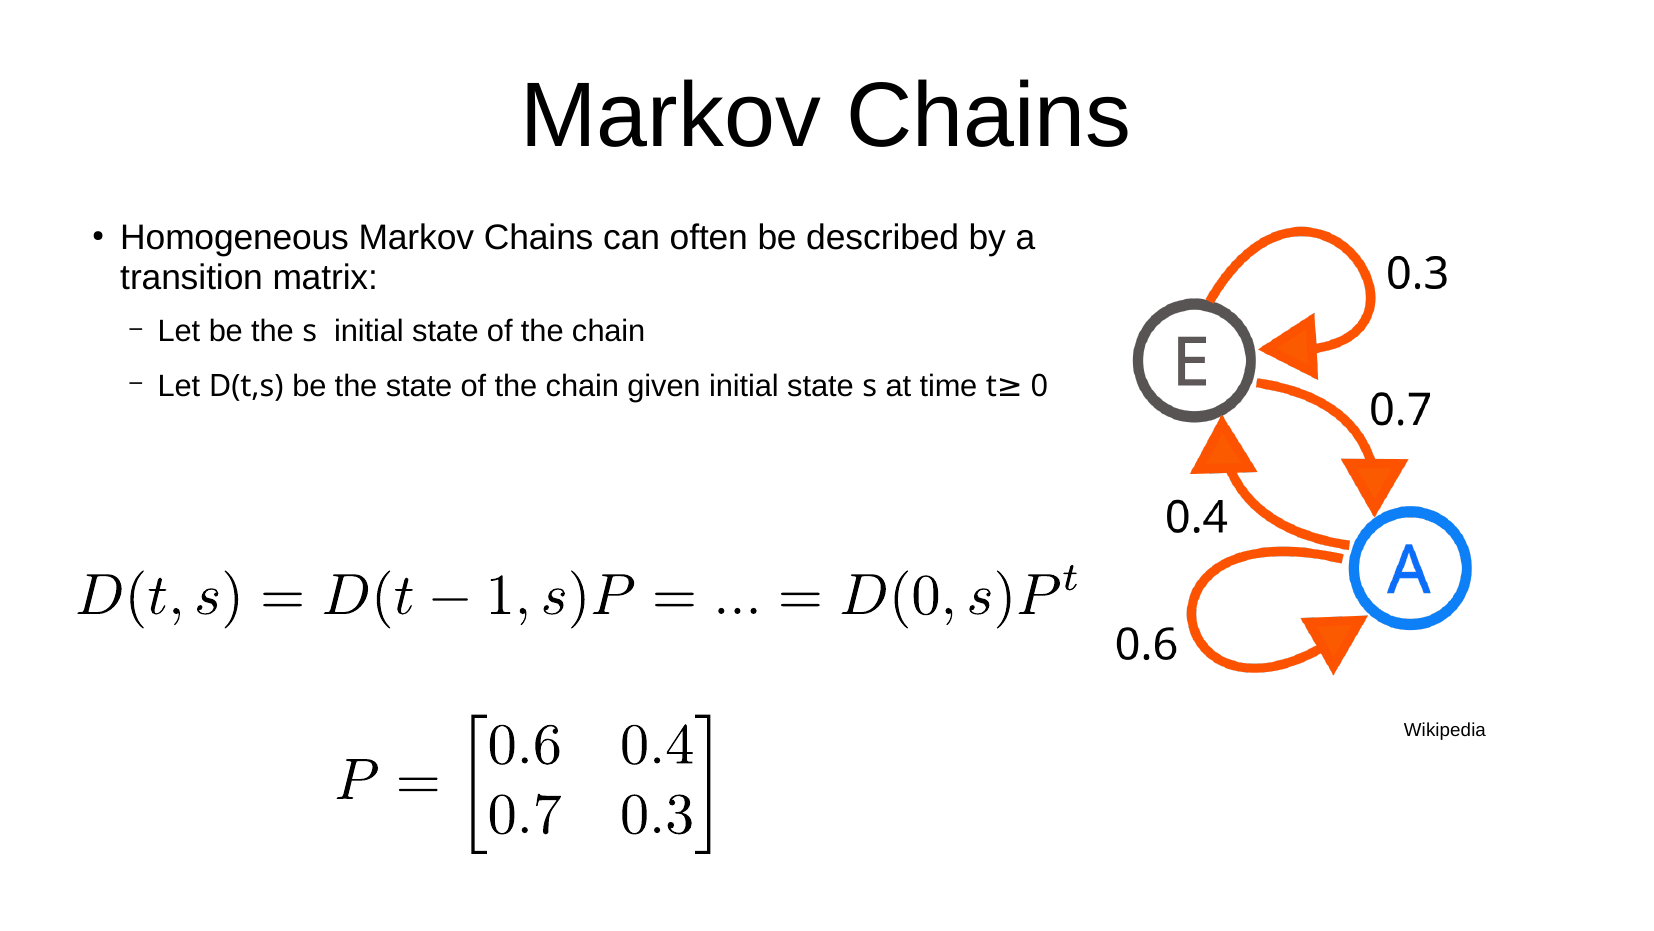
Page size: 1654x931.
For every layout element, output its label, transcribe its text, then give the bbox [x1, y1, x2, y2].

title Markov Chains [82, 37, 1571, 193]
picture [75, 198, 1613, 758]
picture [334, 712, 713, 857]
list Homogeneous Markov Chains can often be described by a transition matrix: Let be the s initial state of the chain Let D(t,s) be the state of the chain given initial state s at time t≥ 0 [82, 217, 1051, 451]
text_box Wikipedia [1389, 712, 1501, 749]
